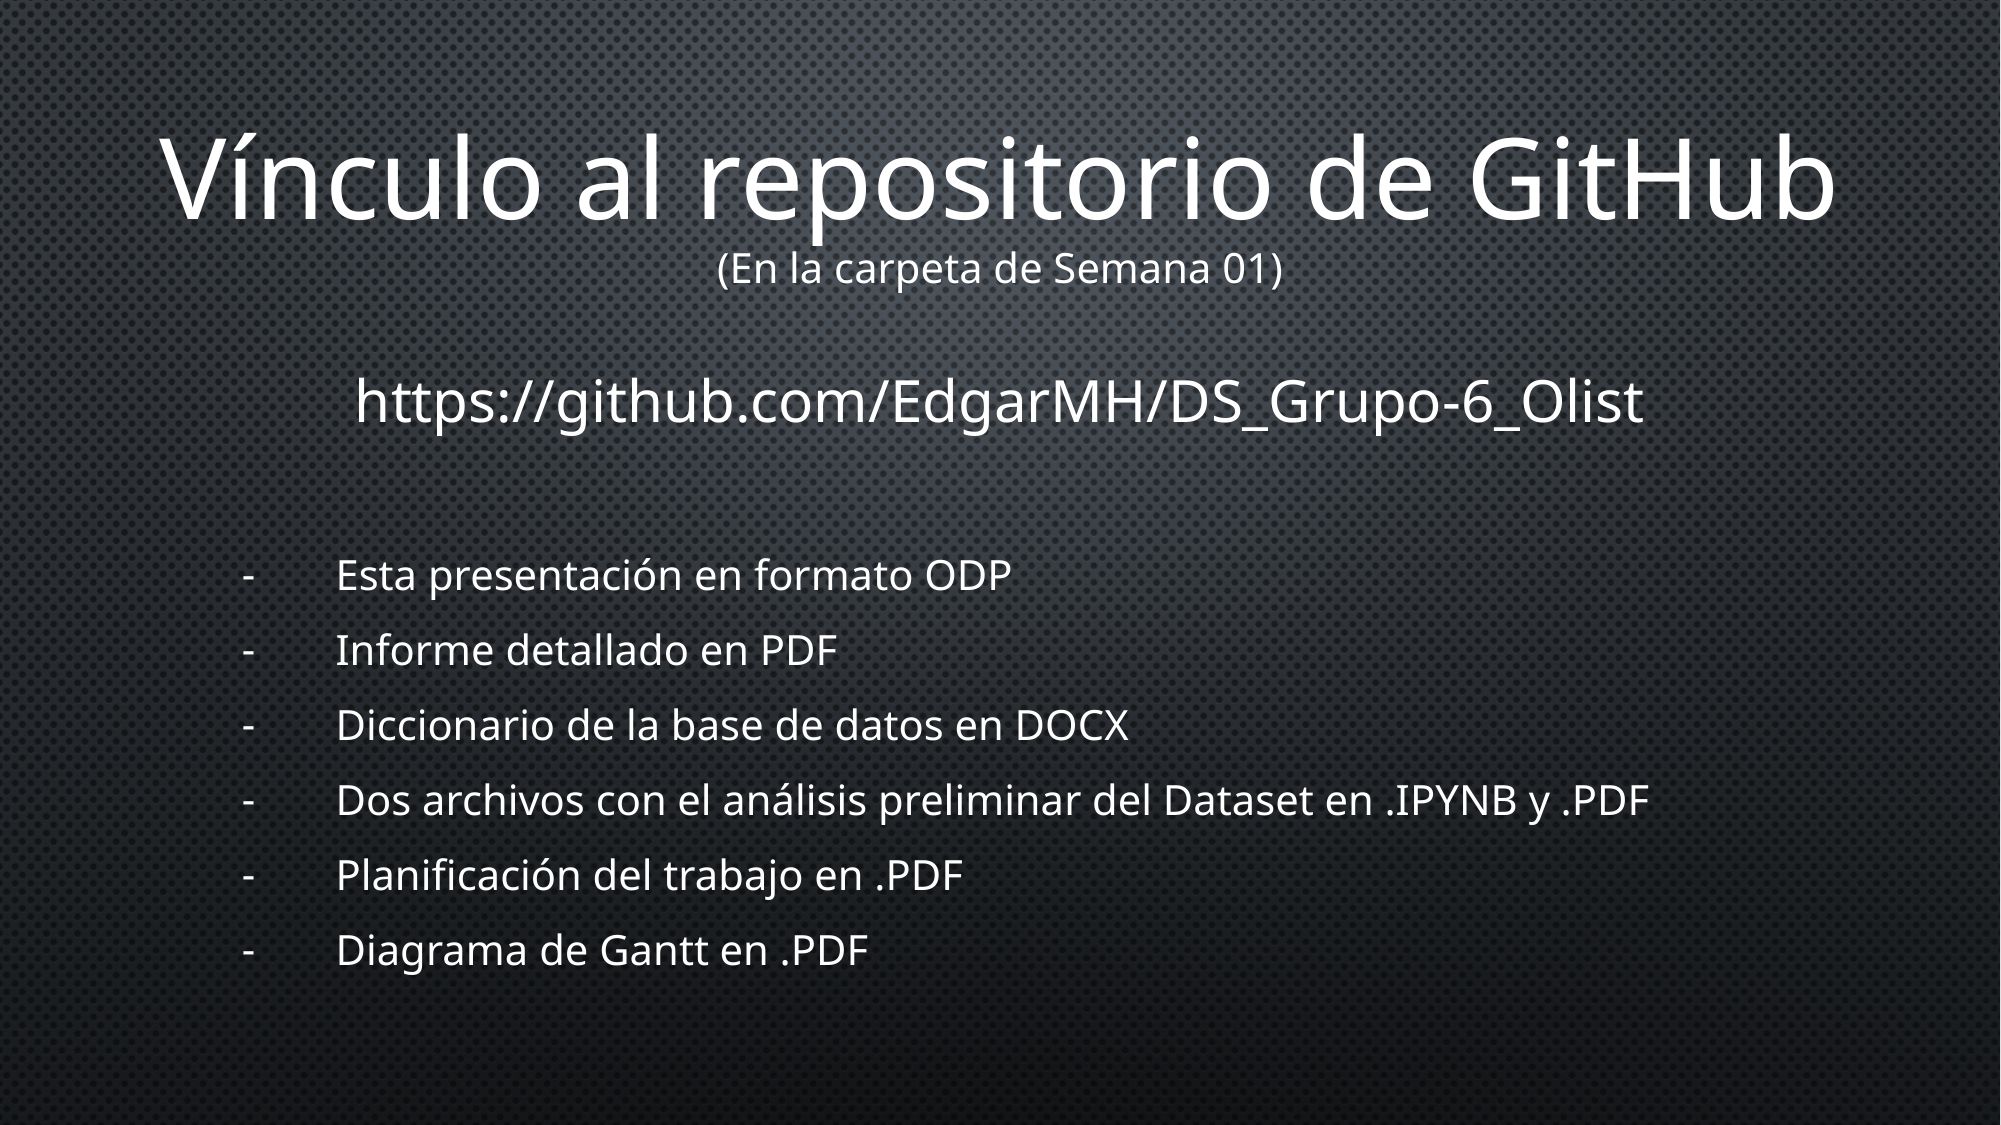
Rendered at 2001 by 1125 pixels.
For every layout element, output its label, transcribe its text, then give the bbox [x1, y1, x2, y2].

text_box Vínculo al repositorio de GitHub (En la carpeta de Semana 01) [114, 99, 1886, 302]
text_box Esta presentación en formato ODP Informe detallado en PDF Diccionario de la base de datos en DOCX Dos archivos con el análisis preliminar del Dataset en .IPYNB y .PDF Planificación del trabajo en .PDF Diagrama de Gantt en .PDF [226, 515, 1732, 976]
text_box https://github.com/EdgarMH/DS_Grupo-6_Olist [47, 357, 1953, 443]
